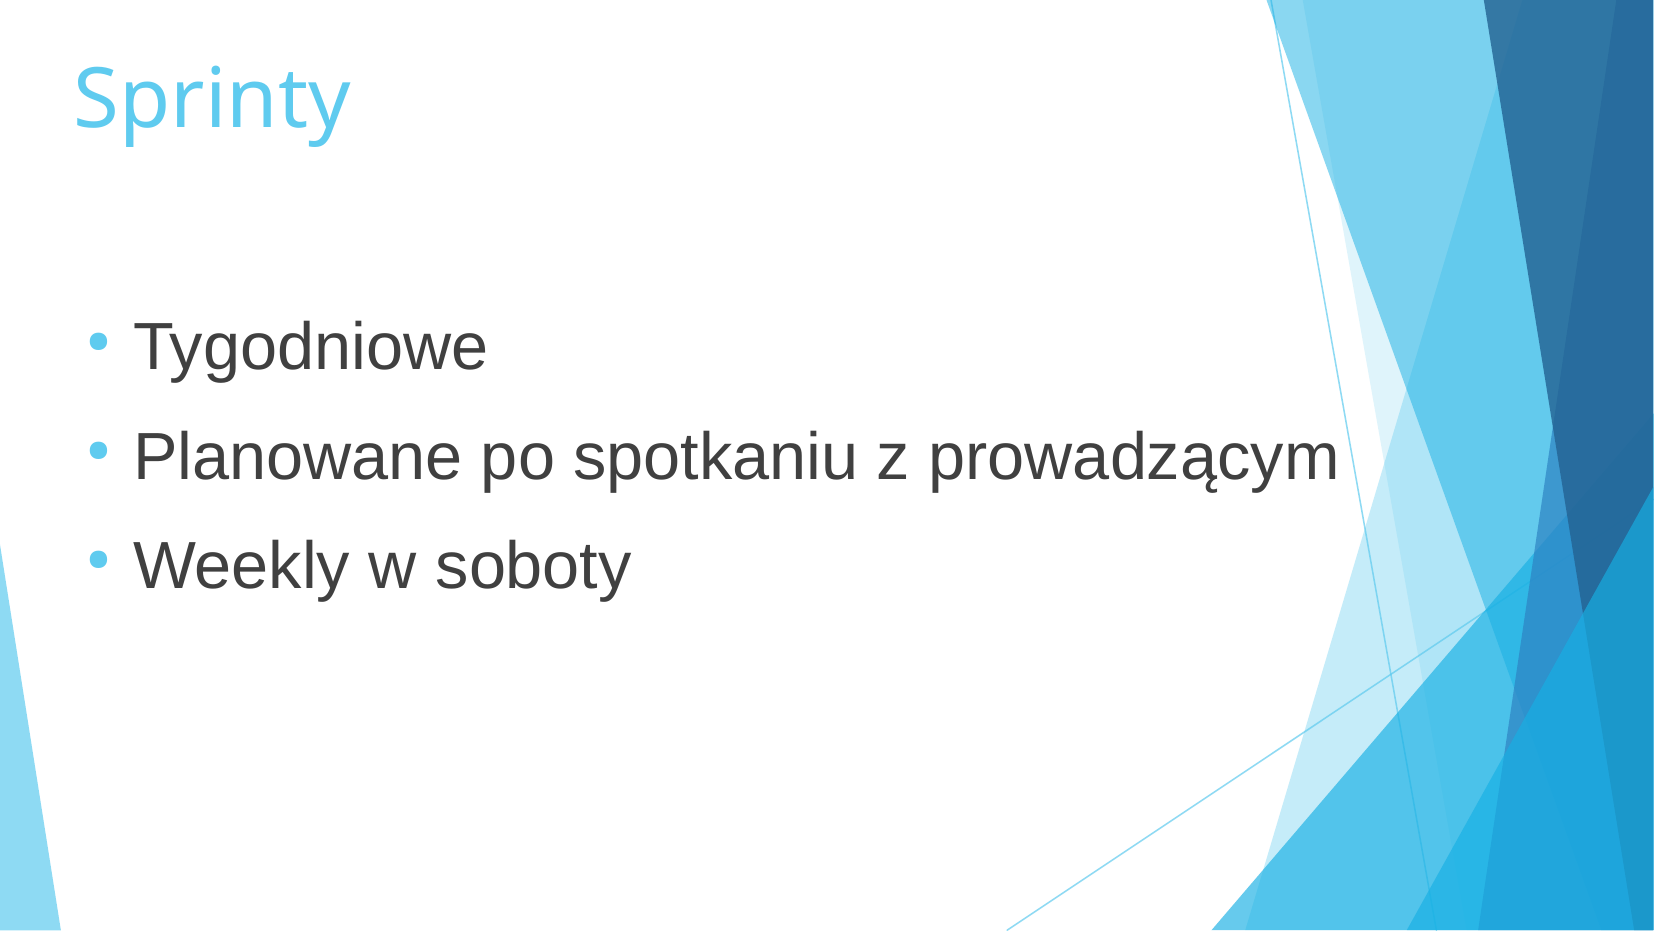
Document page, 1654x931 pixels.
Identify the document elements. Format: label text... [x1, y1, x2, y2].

list Tygodniowe Planowane po spotkaniu z prowadzącym Weekly w soboty [0, 295, 1489, 835]
title Sprinty [0, 36, 1489, 193]
